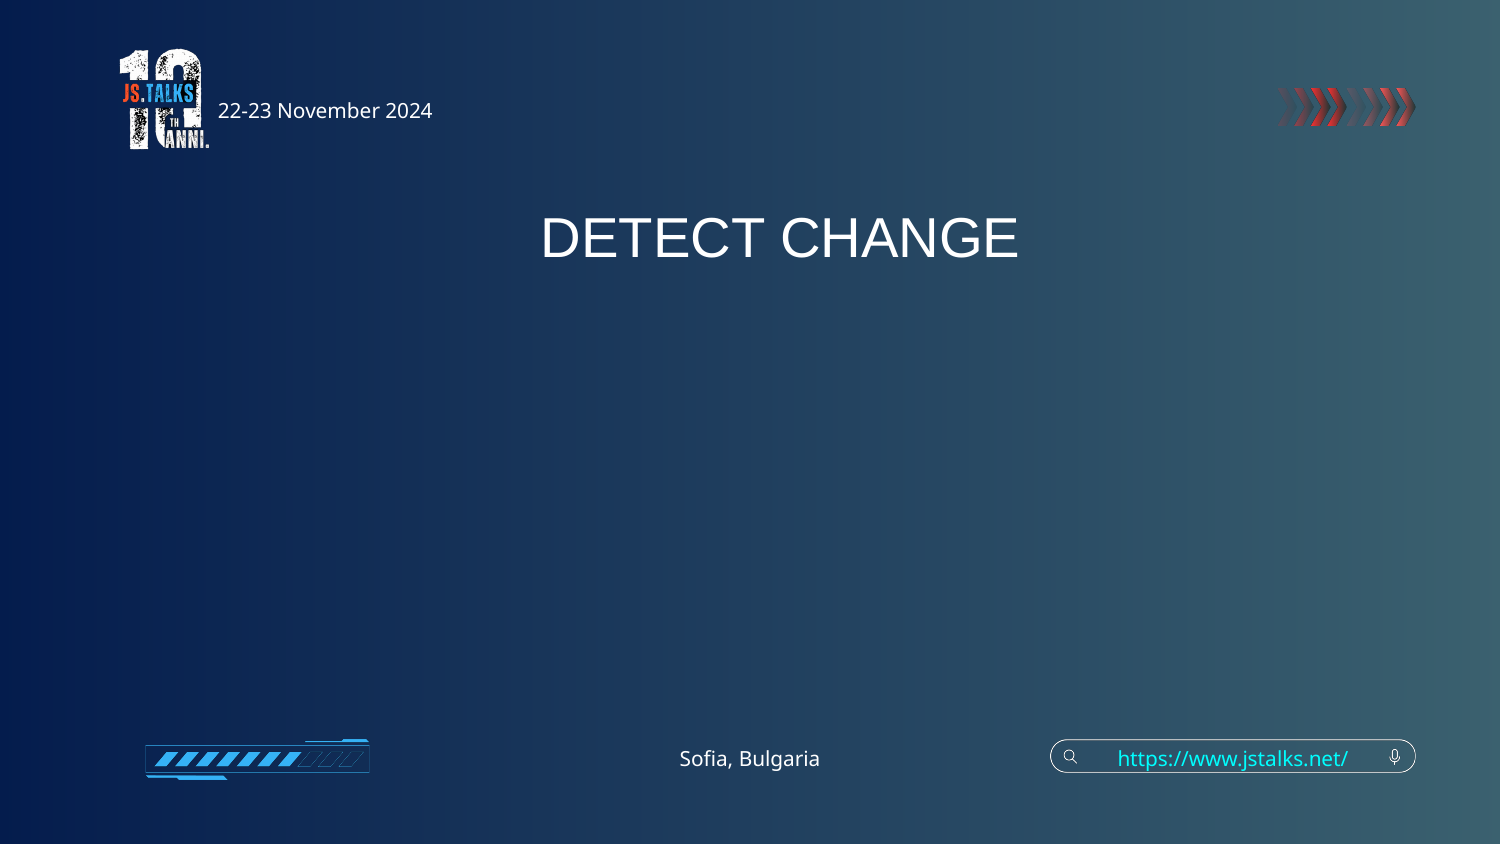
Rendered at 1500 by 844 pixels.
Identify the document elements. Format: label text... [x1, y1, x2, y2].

text_box DETECT CHANGE [328, 183, 1233, 269]
text_box [145, 739, 370, 780]
text_box [1050, 739, 1416, 773]
text_box https://www.jstalks.net/ [1103, 744, 1362, 772]
text_box Sofia, Bulgaria [654, 744, 846, 772]
text_box [1277, 88, 1416, 126]
text_box [65, 0, 258, 231]
text_box 22-23 November 2024 [217, 95, 507, 123]
